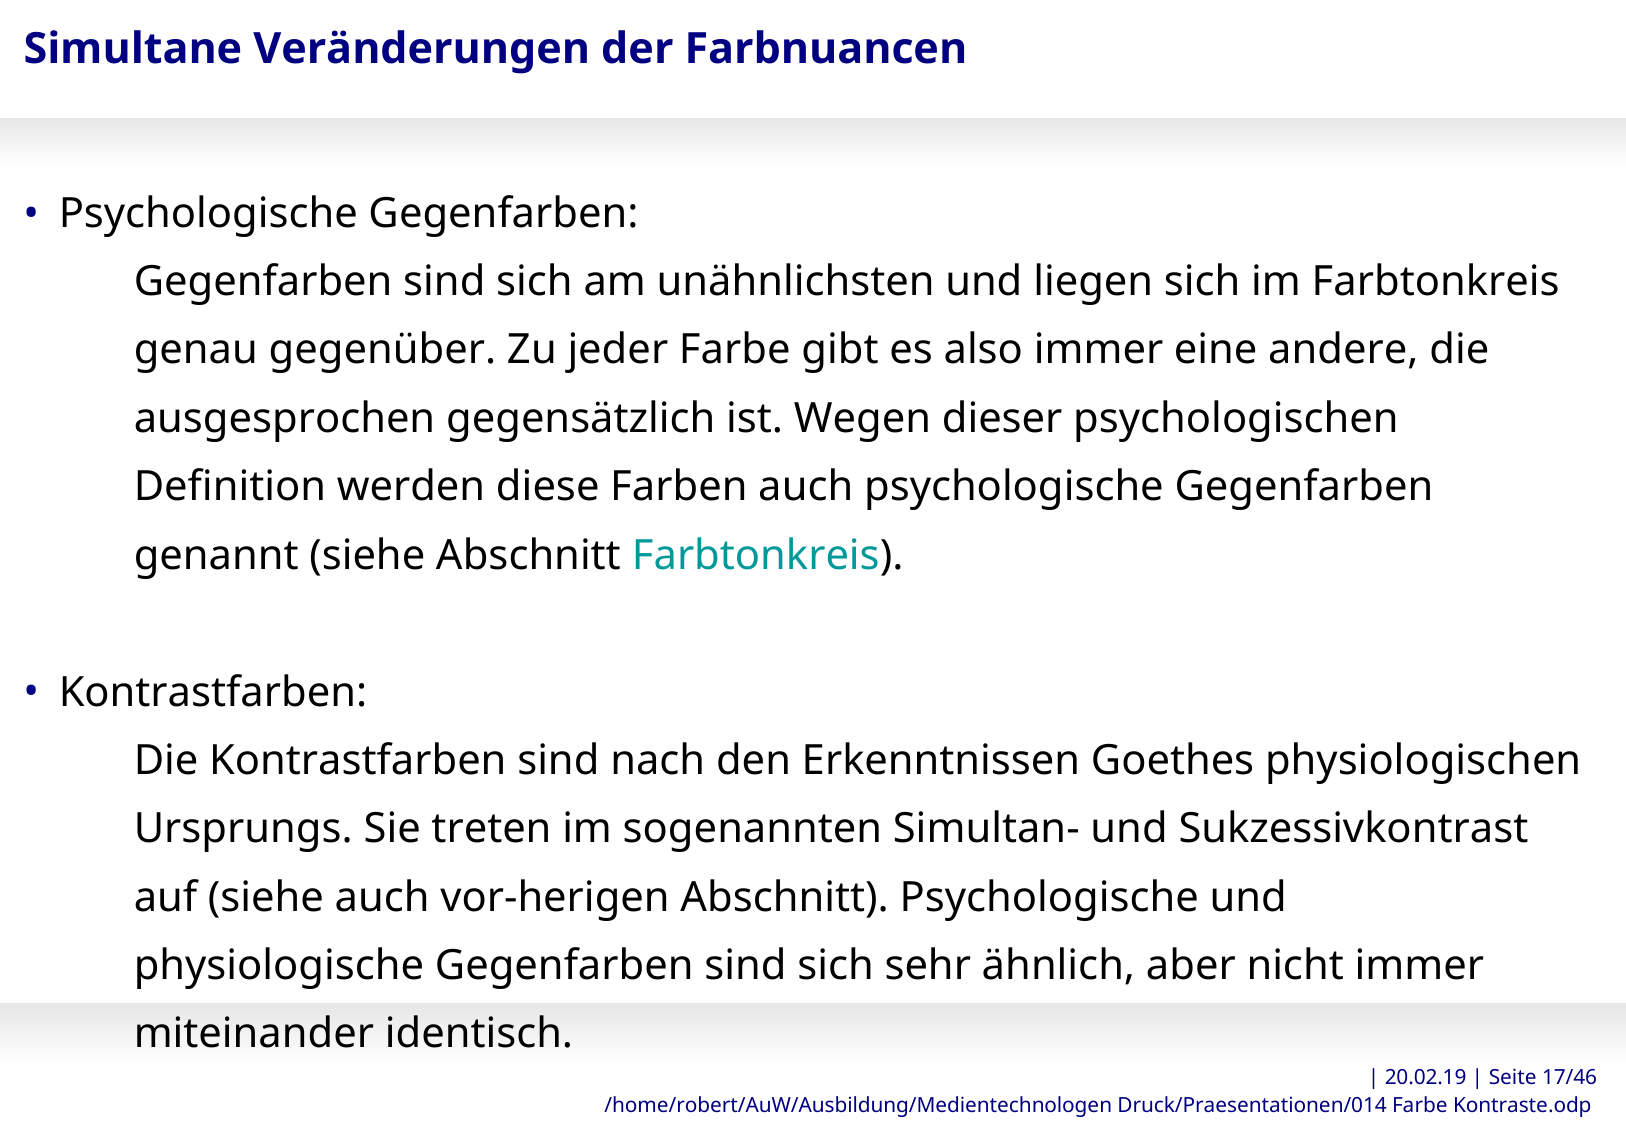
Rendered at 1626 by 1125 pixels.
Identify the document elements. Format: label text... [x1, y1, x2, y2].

title Simultane Veränderungen der Farbnuancen [23, 5, 1600, 154]
list Psychologische Gegenfarben: Gegenfarben sind sich am unähnlichsten und liegen sich im Farbtonkreis genau gegenüber. Zu jeder Farbe gibt es also immer eine andere, die ausgesprochen gegensätzlich ist. Wegen dieser psychologischen Definition werden diese Farben auch psychologische Gegenfarben genannt (siehe Abschnitt Farbtonkreis). Kontrastfarben: Die Kontrastfarben sind nach den Erkenntnissen Goethes physiologischen Ursprungs. Sie treten im sogenannten Simultan- und Sukzessivkontrast auf (siehe auch vor-herigen Abschnitt). Psychologische und physiologische Gegenfarben sind sich sehr ähnlich, aber nicht immer miteinander identisch. [23, 171, 1588, 989]
